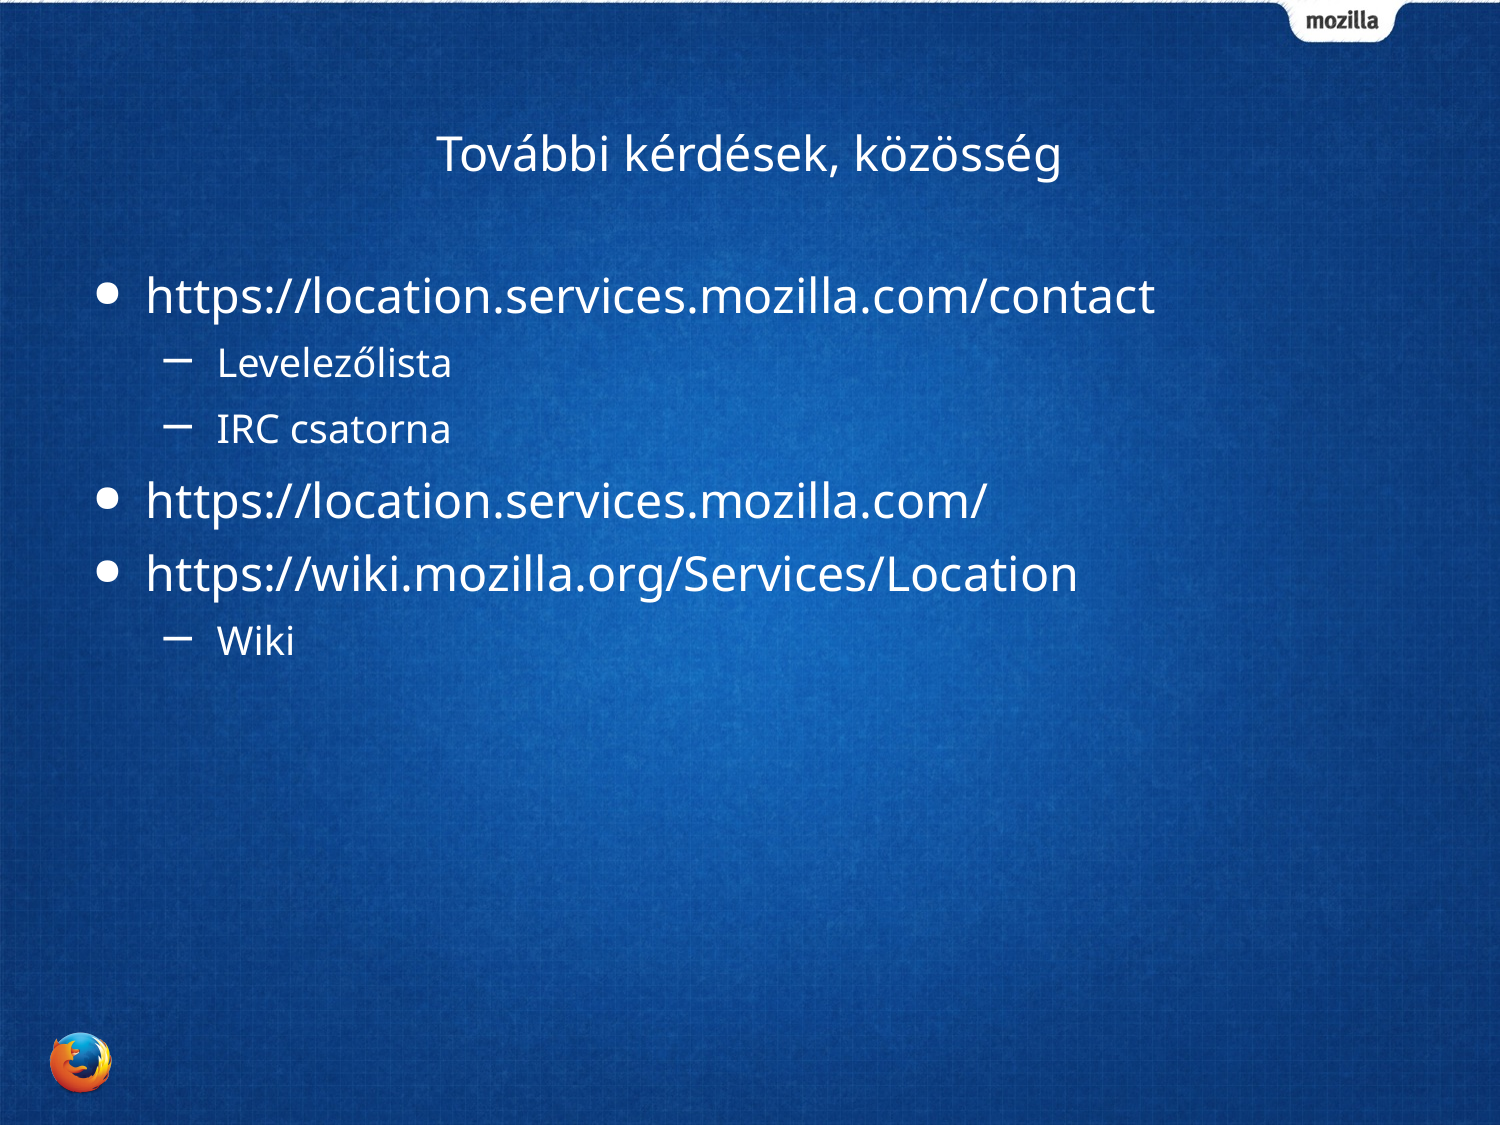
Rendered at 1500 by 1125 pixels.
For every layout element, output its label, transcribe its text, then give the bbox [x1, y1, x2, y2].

title További kérdések, közösség [75, 45, 1425, 233]
list https://location.services.mozilla.com/contact Levelezőlista IRC csatorna https://location.services.mozilla.com/ https://wiki.mozilla.org/Services/Location Wiki [75, 262, 1425, 1005]
picture [0, 0, 1500, 1125]
